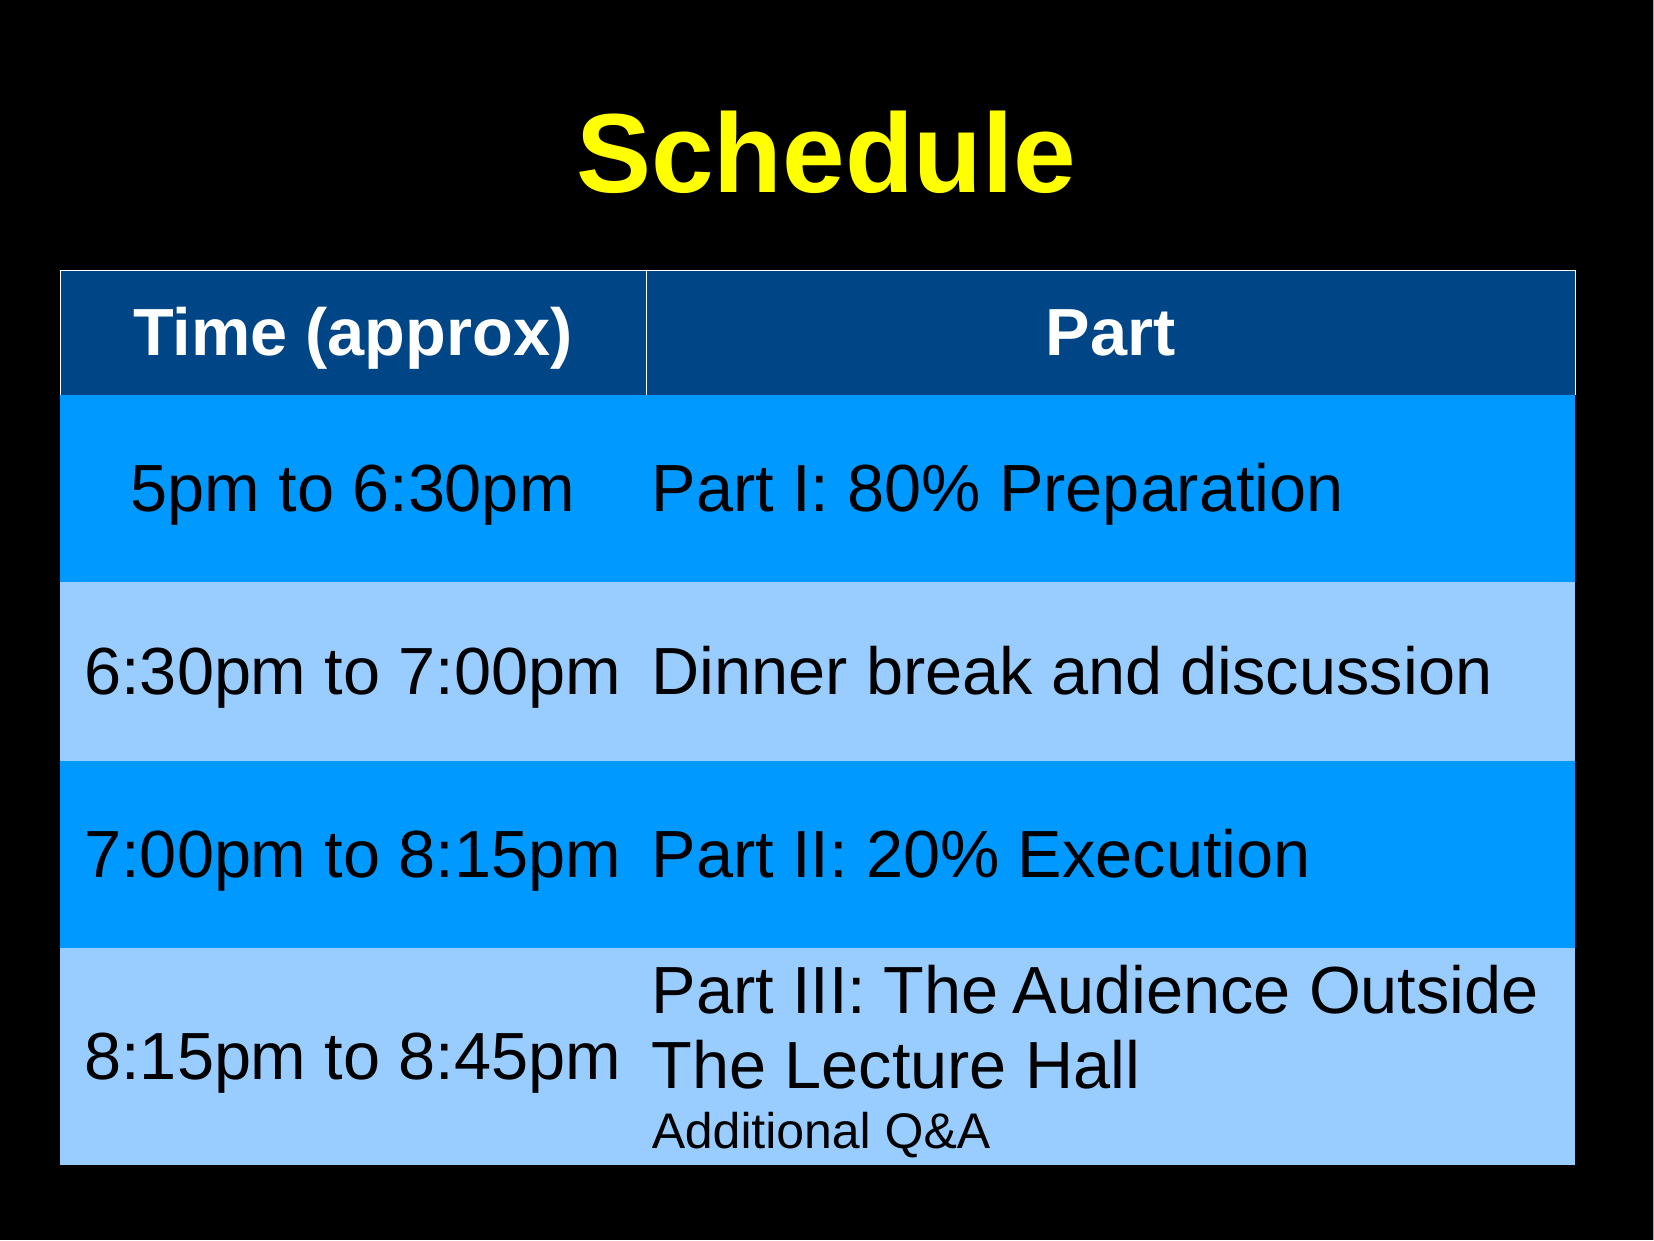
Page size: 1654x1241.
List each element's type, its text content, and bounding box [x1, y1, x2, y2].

table_cell 7:00pm to 8:15pm [60, 761, 646, 948]
table_cell 5pm to 6:30pm [60, 395, 646, 582]
table_cell 8:15pm to 8:45pm [60, 948, 646, 1165]
table_header Time (approx) [61, 271, 646, 395]
table_cell Dinner break and discussion [646, 582, 1575, 761]
table_cell Part I: 80% Preparation [646, 395, 1575, 582]
table_header Part [647, 271, 1575, 395]
table_cell Part II: 20% Execution [646, 761, 1575, 948]
table_cell 6:30pm to 7:00pm [60, 582, 646, 761]
title Schedule [82, 49, 1571, 257]
table_cell Part III: The Audience Outside The Lecture Hall Additional Q&A [646, 948, 1575, 1165]
